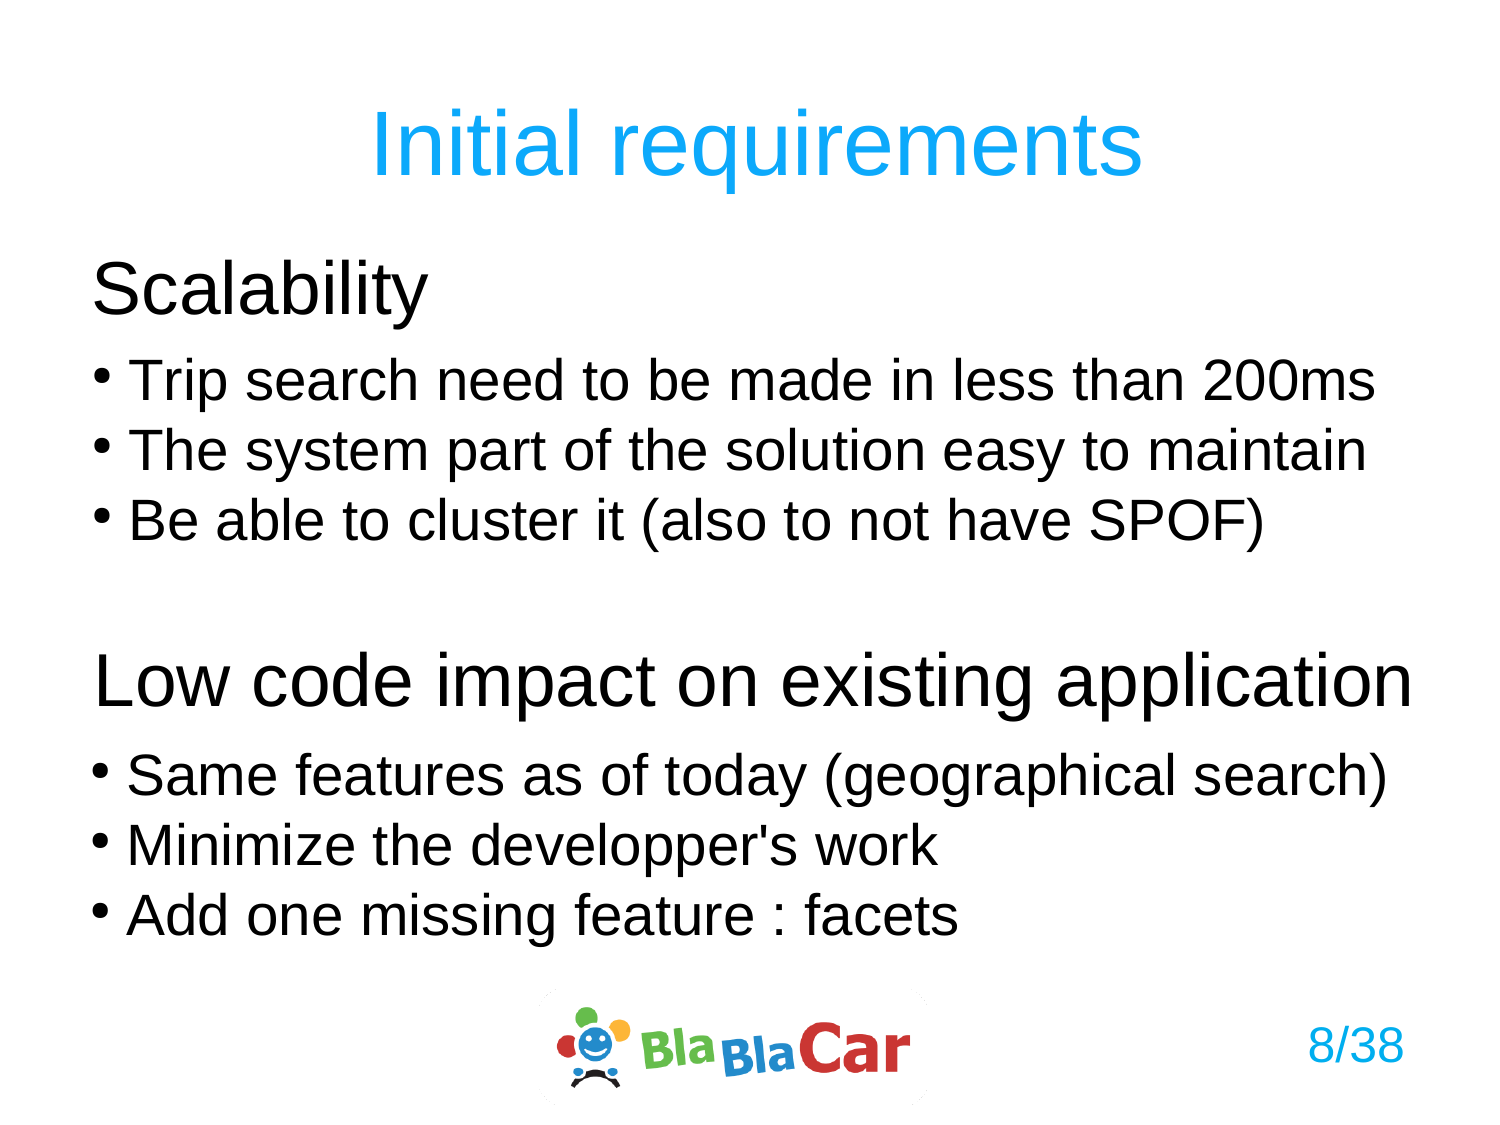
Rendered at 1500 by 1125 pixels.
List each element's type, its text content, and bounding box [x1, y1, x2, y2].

text_box Same features as of today (geographical search) Minimize the developper's work Add one missing feature : facets [75, 729, 1422, 955]
text_box Low code impact on existing application [78, 624, 1456, 730]
text_box Scalability [76, 231, 1424, 334]
text_box Trip search need to be made in less than 200ms The system part of the solution easy to maintain Be able to cluster it (also to not have SPOF) [76, 334, 1424, 561]
title Initial requirements [45, 45, 1471, 233]
